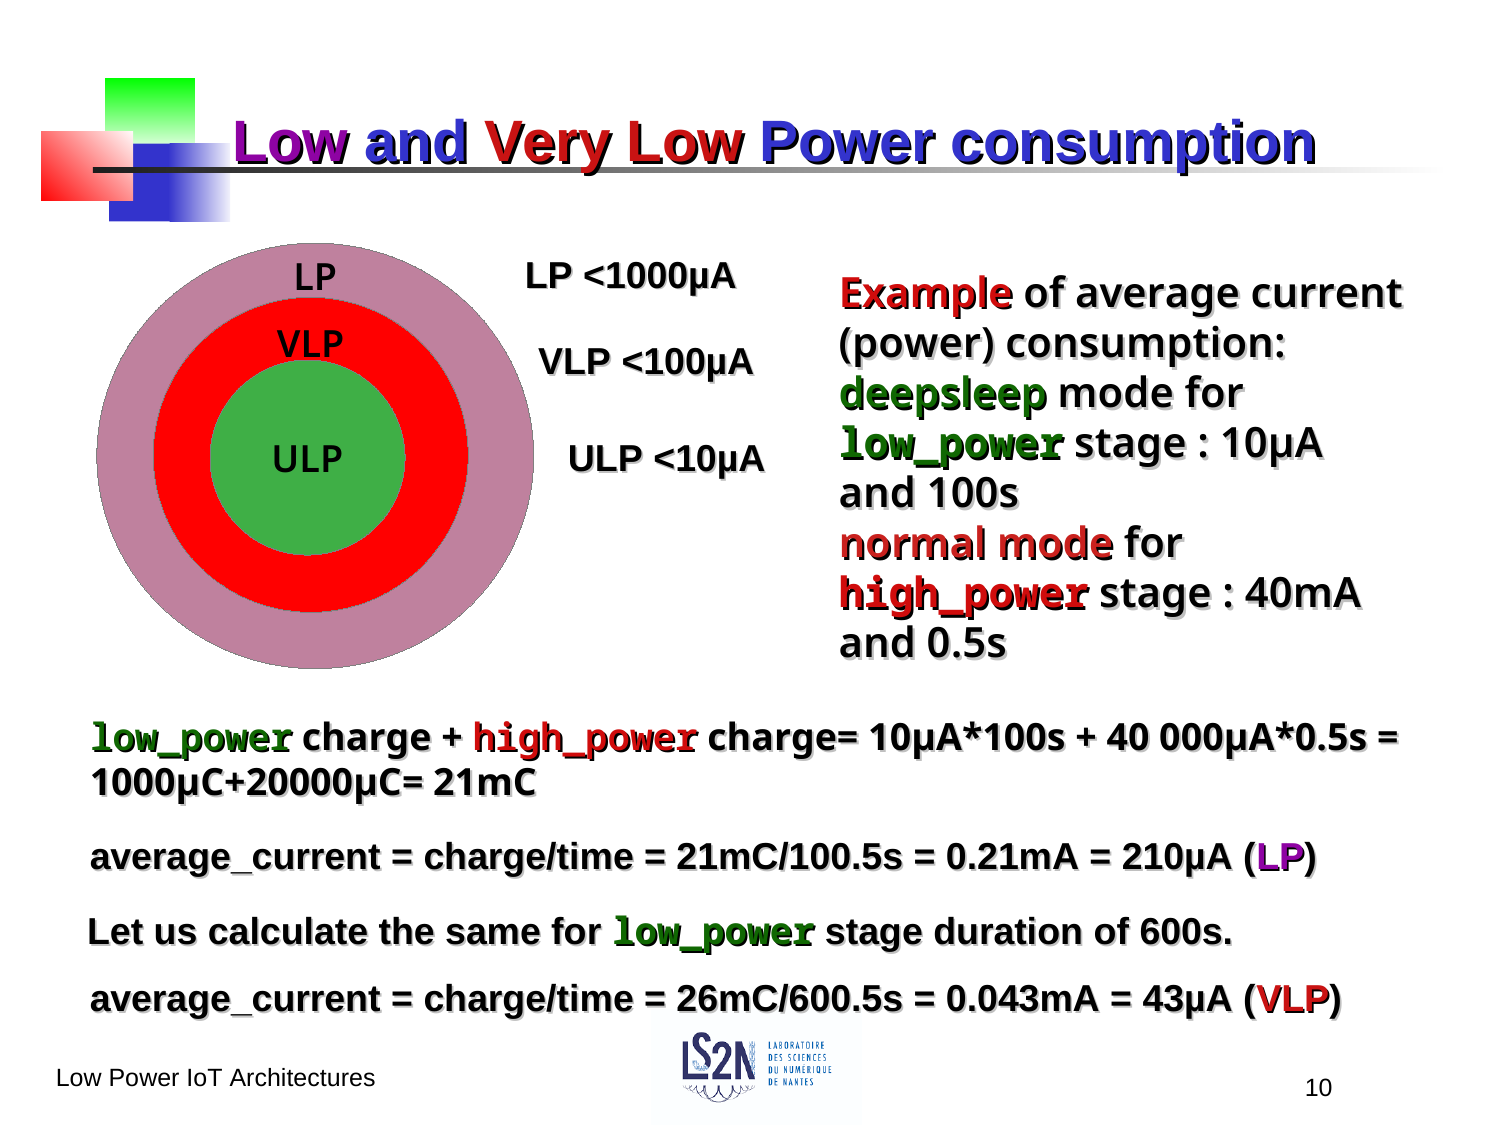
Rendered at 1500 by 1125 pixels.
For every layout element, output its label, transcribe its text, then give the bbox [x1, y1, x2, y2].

text_box average_current = charge/time = 26mC/600.5s = 0.043mA = 43µA (VLP) [75, 966, 1426, 1027]
text_box Example of average current (power) consumption: deepsleep mode for low_power stage : 10µA and 100s normal mode for high_power stage : 40mA and 0.5s [823, 258, 1426, 674]
title Low and Very Low Power consumption [113, 95, 1381, 181]
text_box ULP [210, 360, 406, 556]
text_box LP <1000µA [510, 243, 768, 304]
text_box LP [96, 243, 534, 669]
text_box low_power charge + high_power charge= 10µA*100s + 40 000µA*0.5s = 1000µC+20000µC= 21mC [75, 705, 1426, 811]
text_box VLP [153, 297, 469, 613]
text_box VLP <100µA [523, 329, 781, 390]
text_box Let us calculate the same for low_power stage duration of 600s. [72, 900, 1318, 961]
picture [651, 1027, 862, 1125]
text_box average_current = charge/time = 21mC/100.5s = 0.21mA = 210µA (LP) [75, 825, 1426, 886]
text_box ULP <10µA [553, 427, 796, 496]
